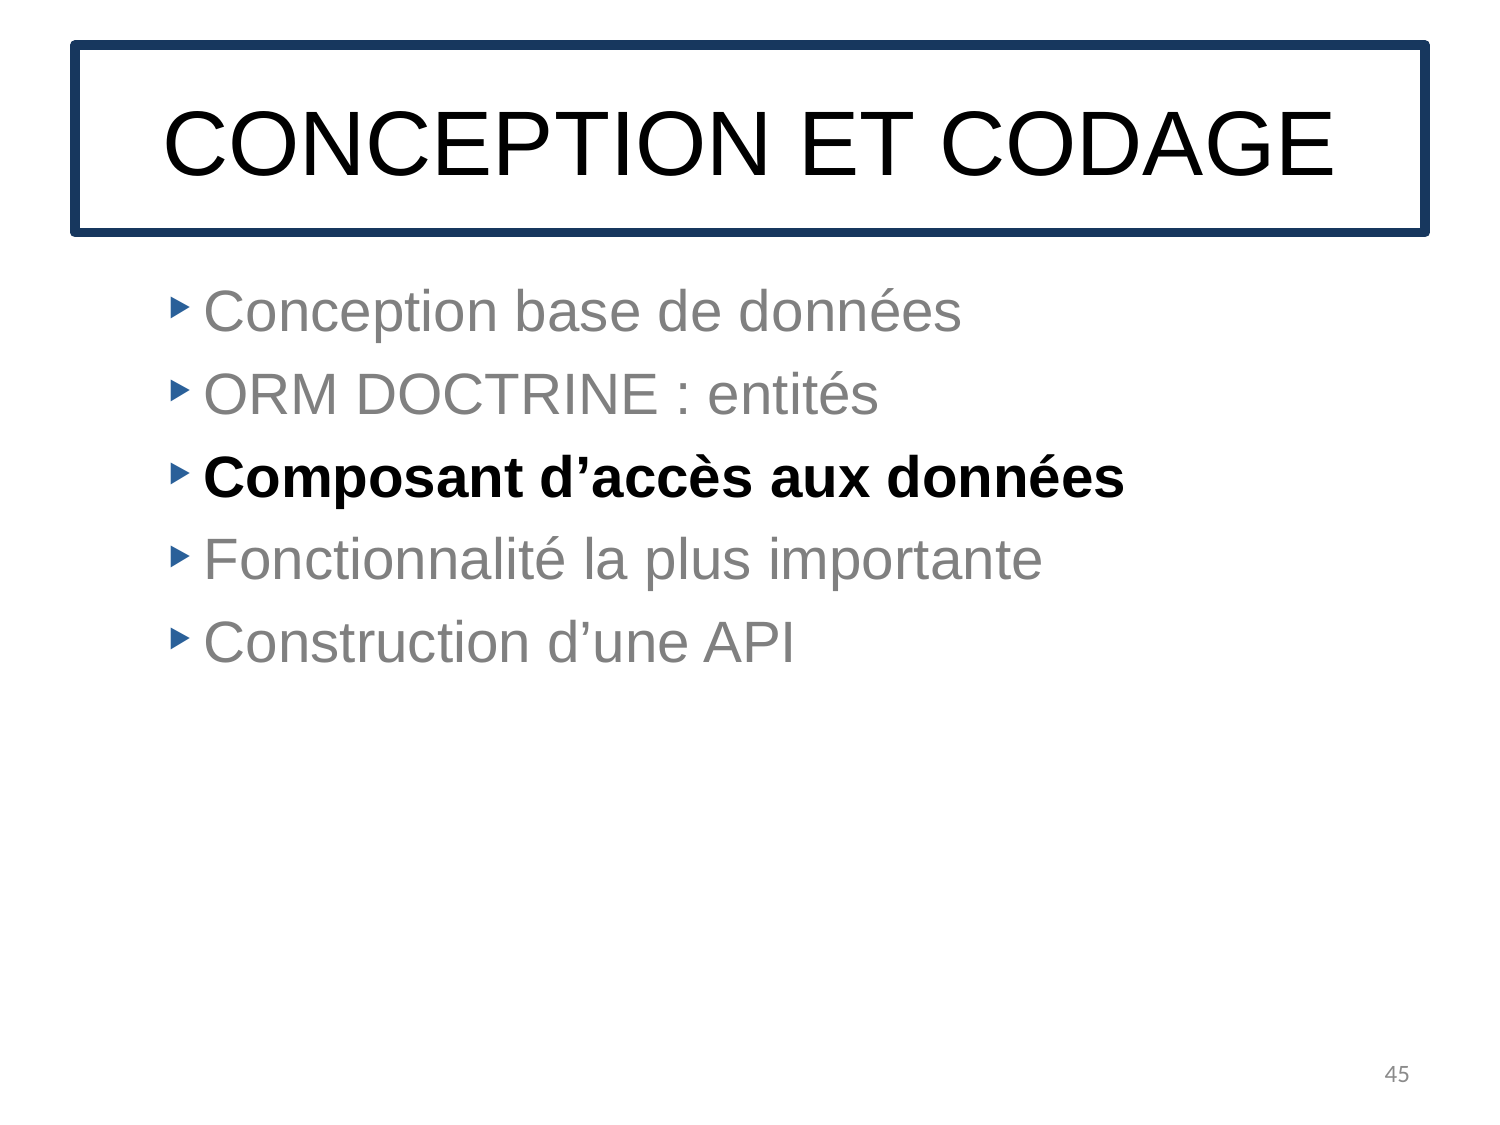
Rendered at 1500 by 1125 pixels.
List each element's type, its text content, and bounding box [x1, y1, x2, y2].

text_box Conception base de données ORM DOCTRINE : entités Composant d’accès aux données Fonctionnalité la plus importante Construction d’une API [153, 271, 1382, 780]
title CONCEPTION ET CODAGE [75, 45, 1425, 233]
